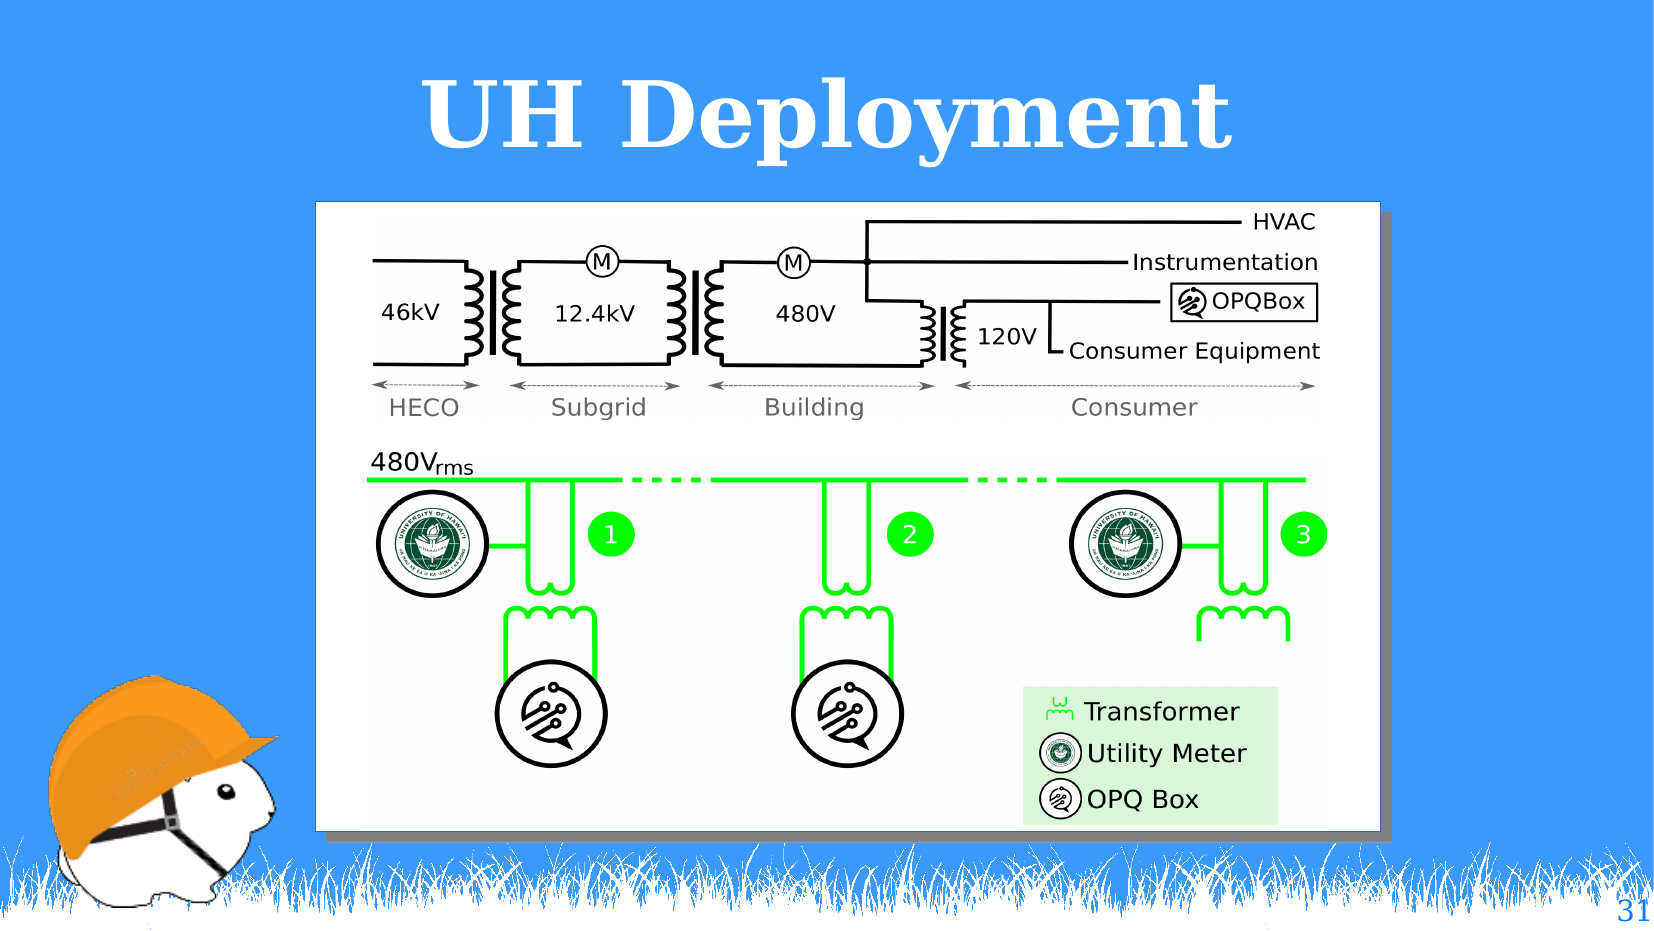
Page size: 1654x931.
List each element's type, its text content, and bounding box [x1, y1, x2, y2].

text_box [315, 201, 1381, 832]
title UH Deployment [82, 37, 1571, 193]
picture [0, 0, 1654, 931]
